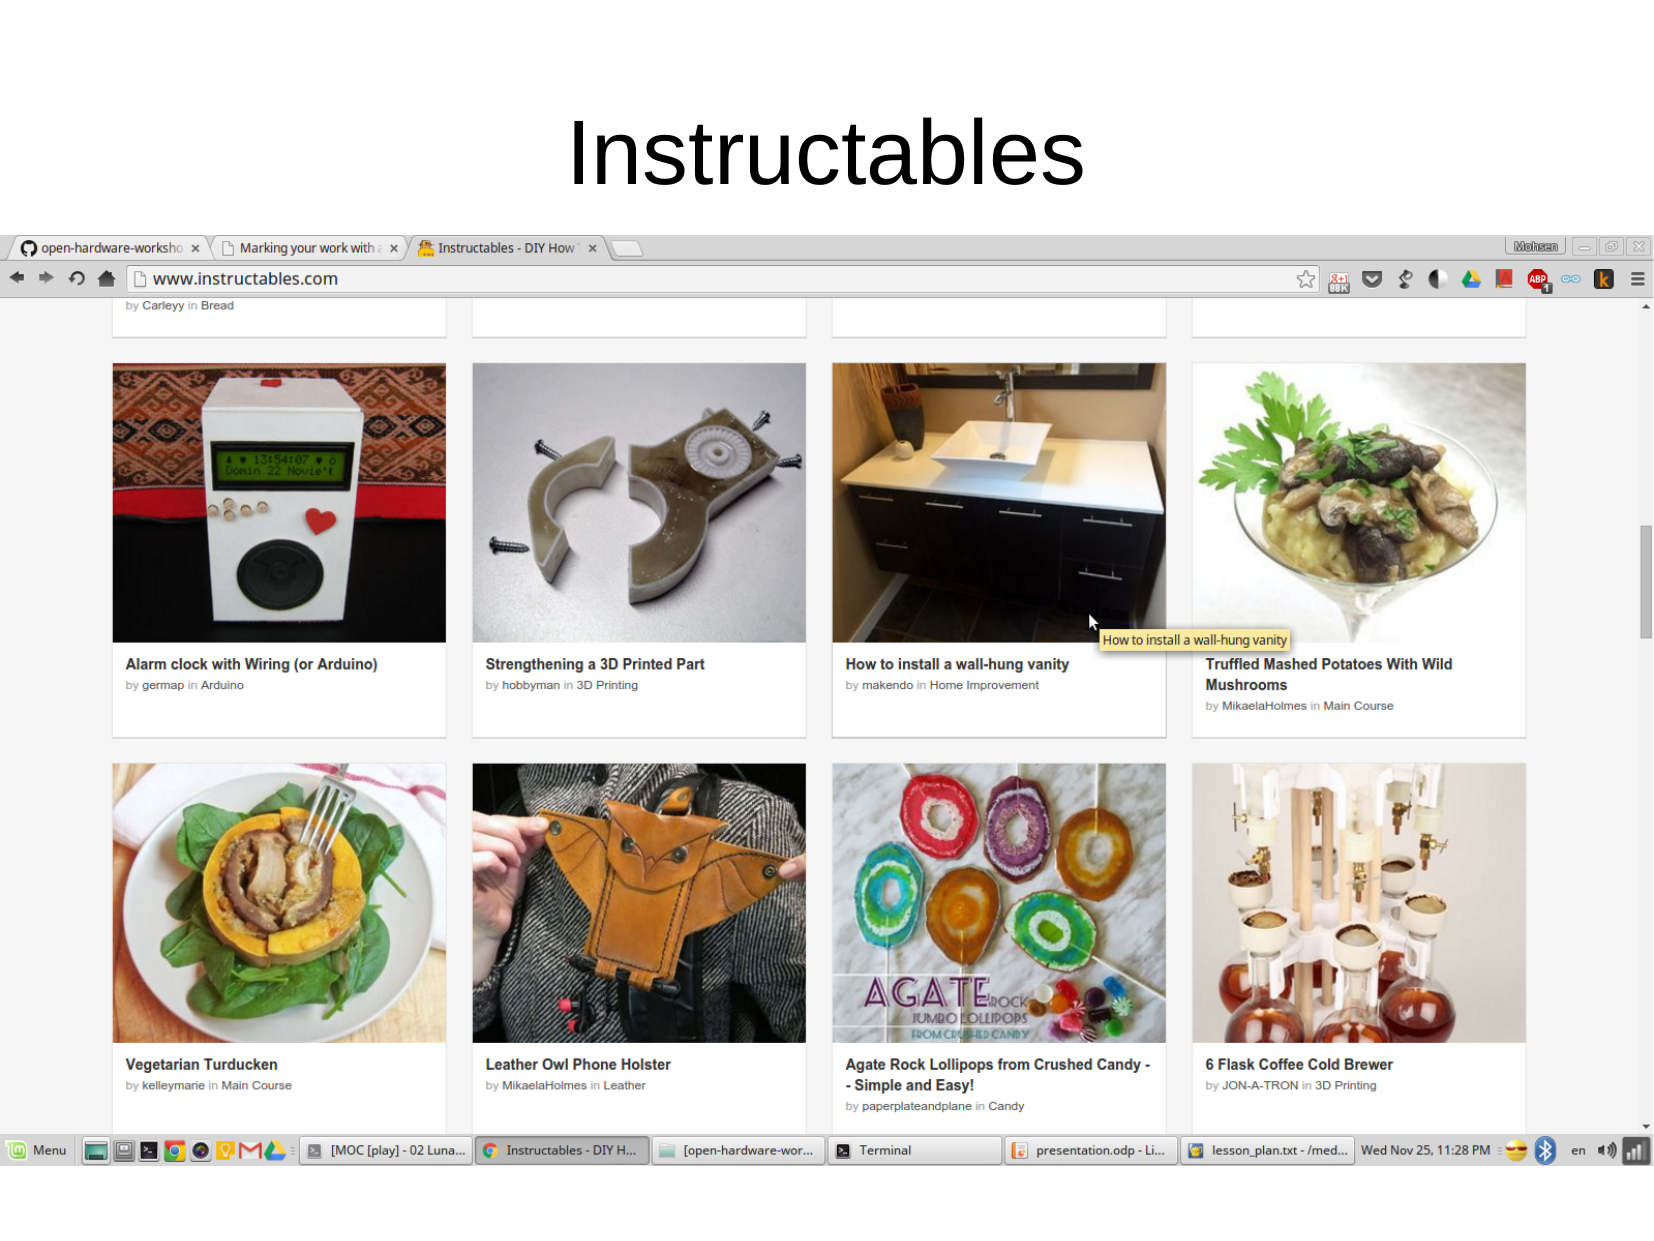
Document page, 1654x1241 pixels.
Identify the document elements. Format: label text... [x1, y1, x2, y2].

title Instructables [82, 49, 1571, 235]
picture [0, 235, 1654, 1166]
